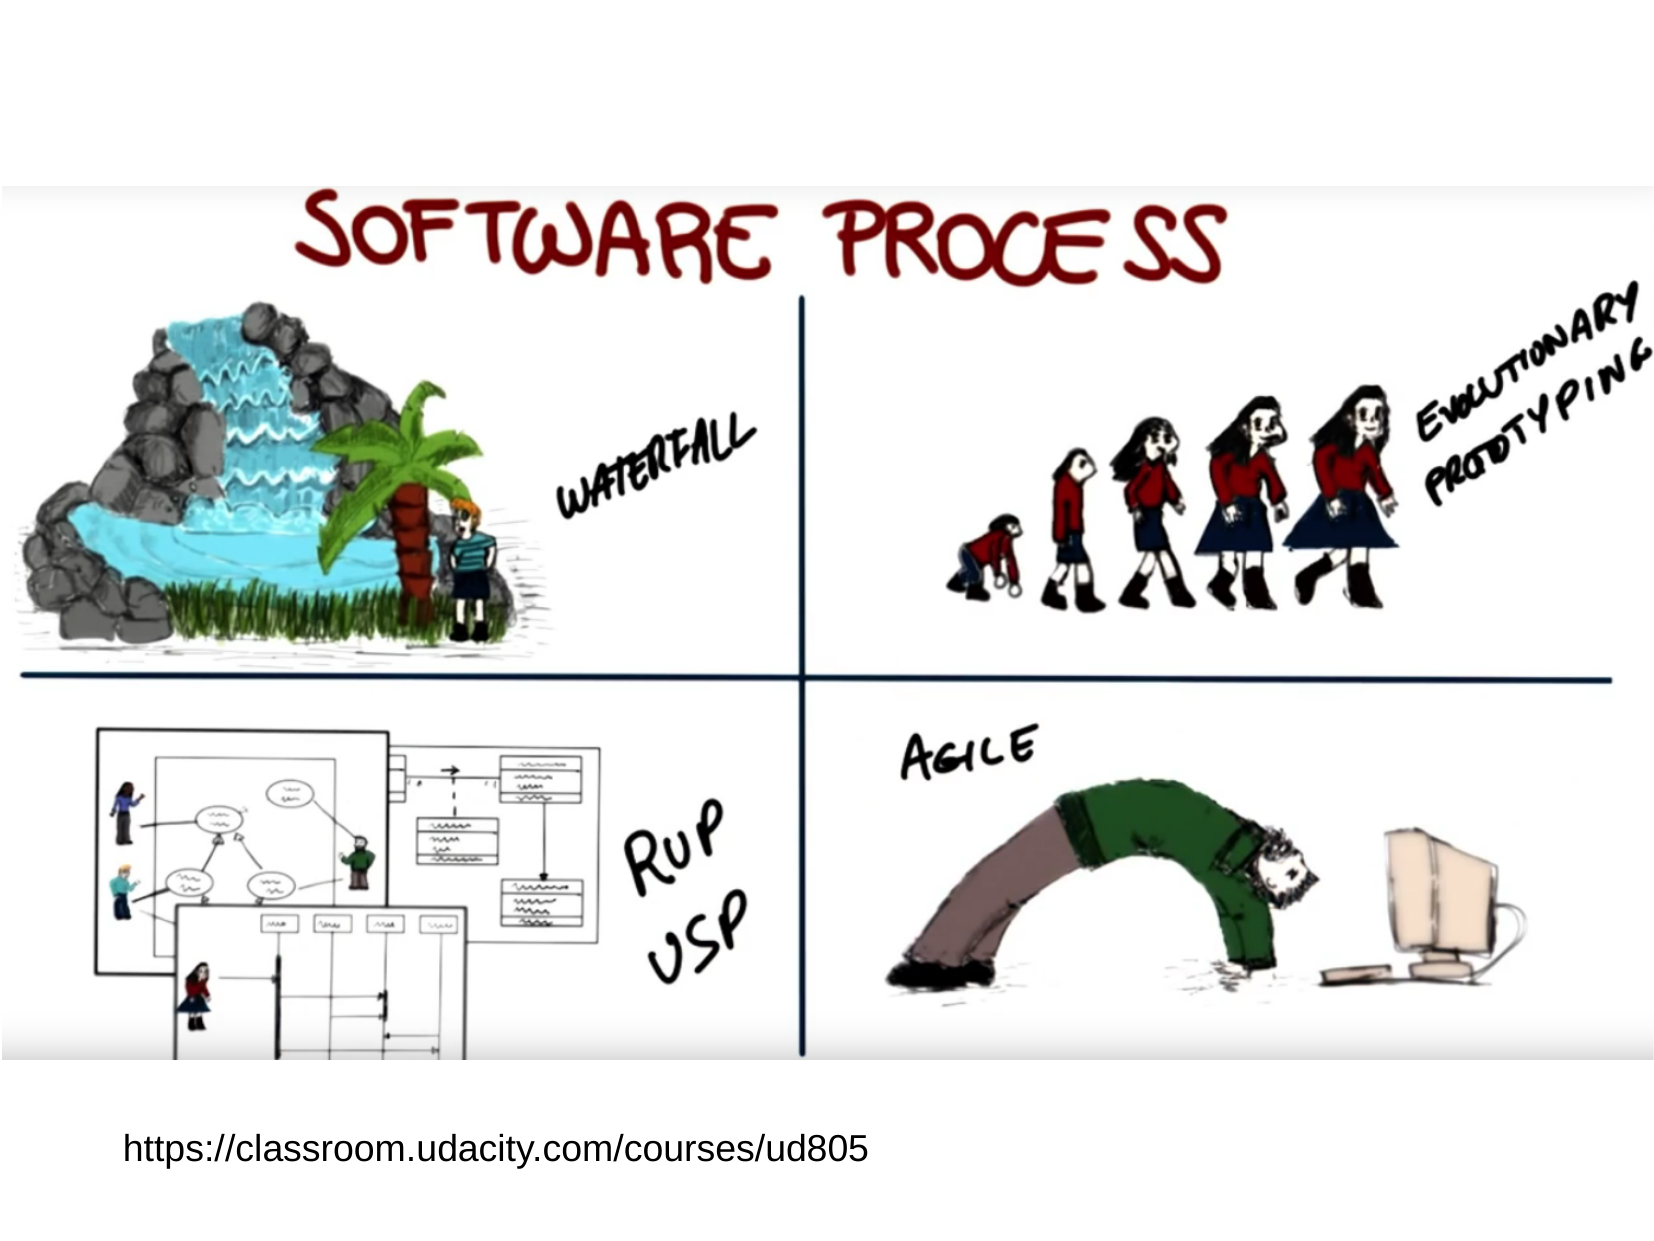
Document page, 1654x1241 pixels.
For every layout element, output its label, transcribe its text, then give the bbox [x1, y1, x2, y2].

picture [2, 186, 1654, 1060]
text_box https://classroom.udacity.com/courses/ud805 [108, 1120, 1344, 1178]
